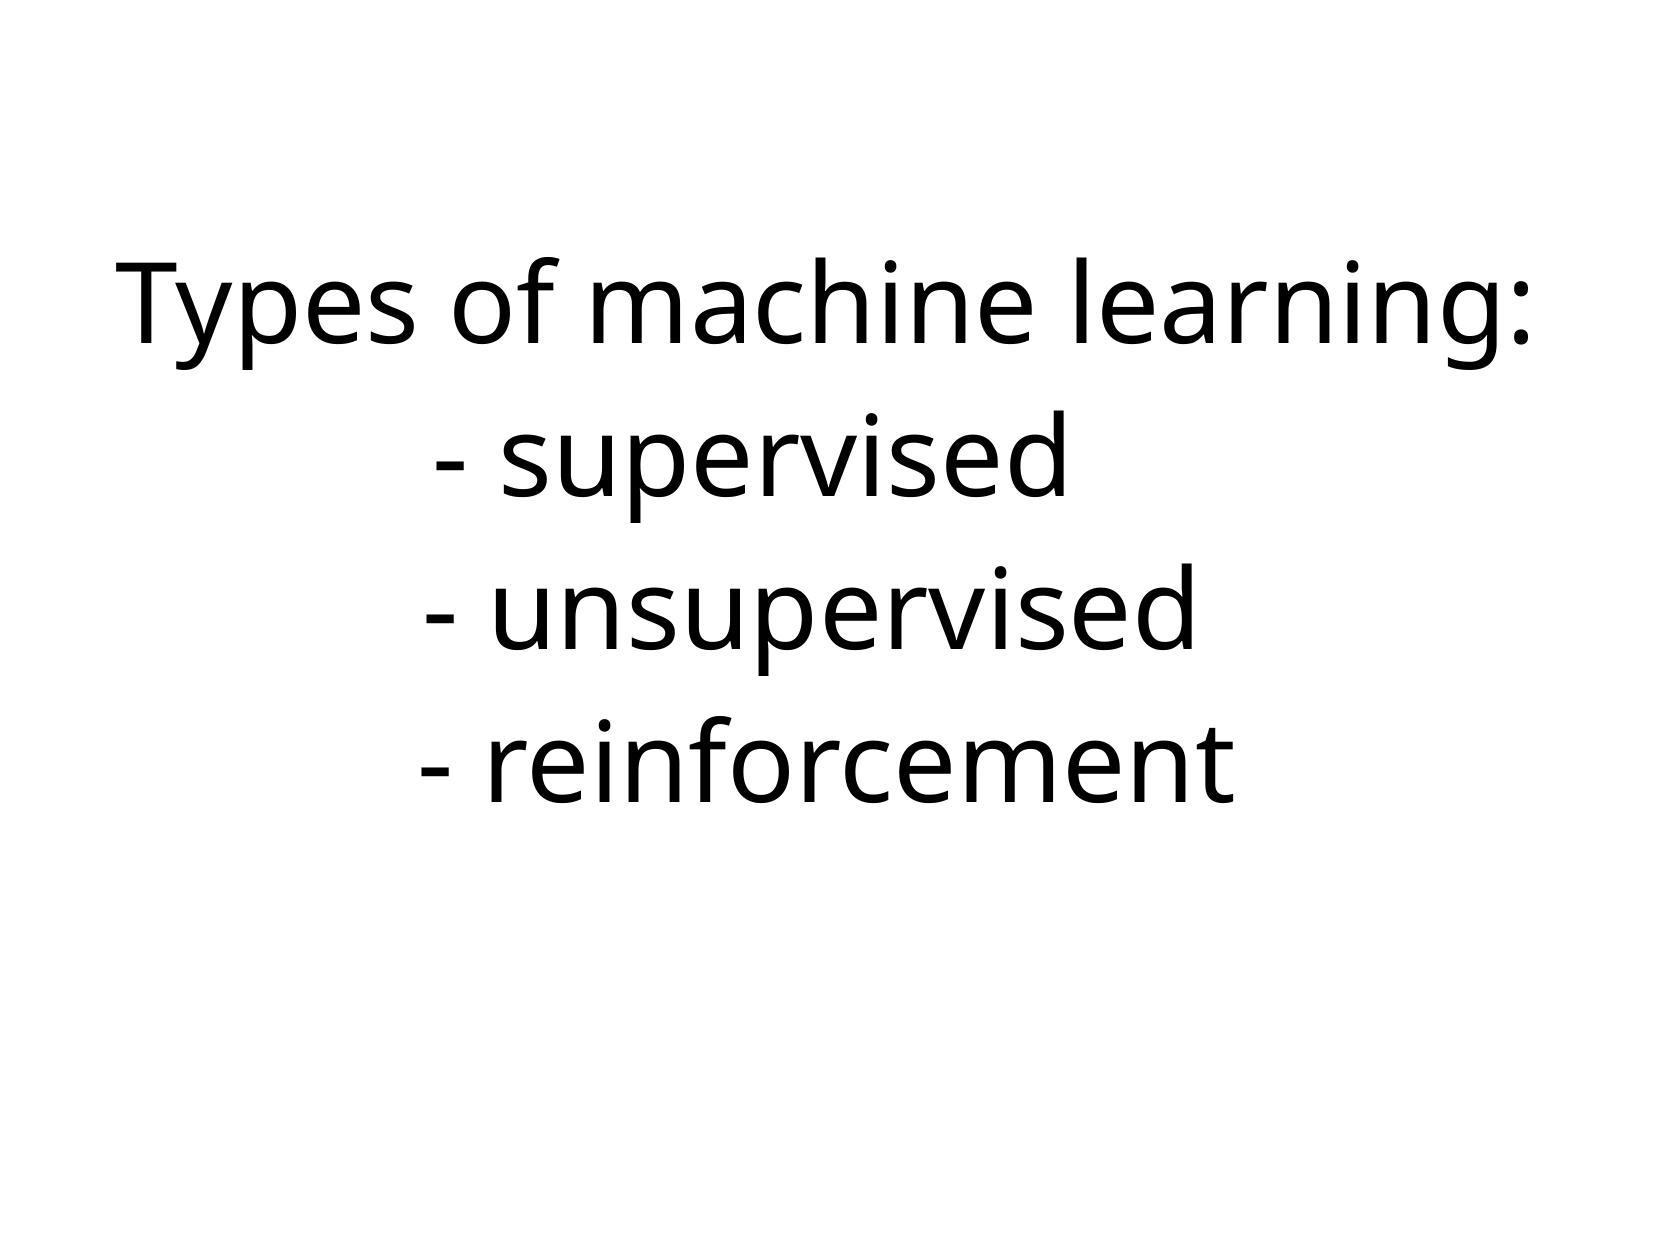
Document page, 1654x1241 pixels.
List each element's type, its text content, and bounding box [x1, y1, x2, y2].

subtitle Types of machine learning: - supervised - unsupervised - reinforcement [82, 49, 1571, 1010]
